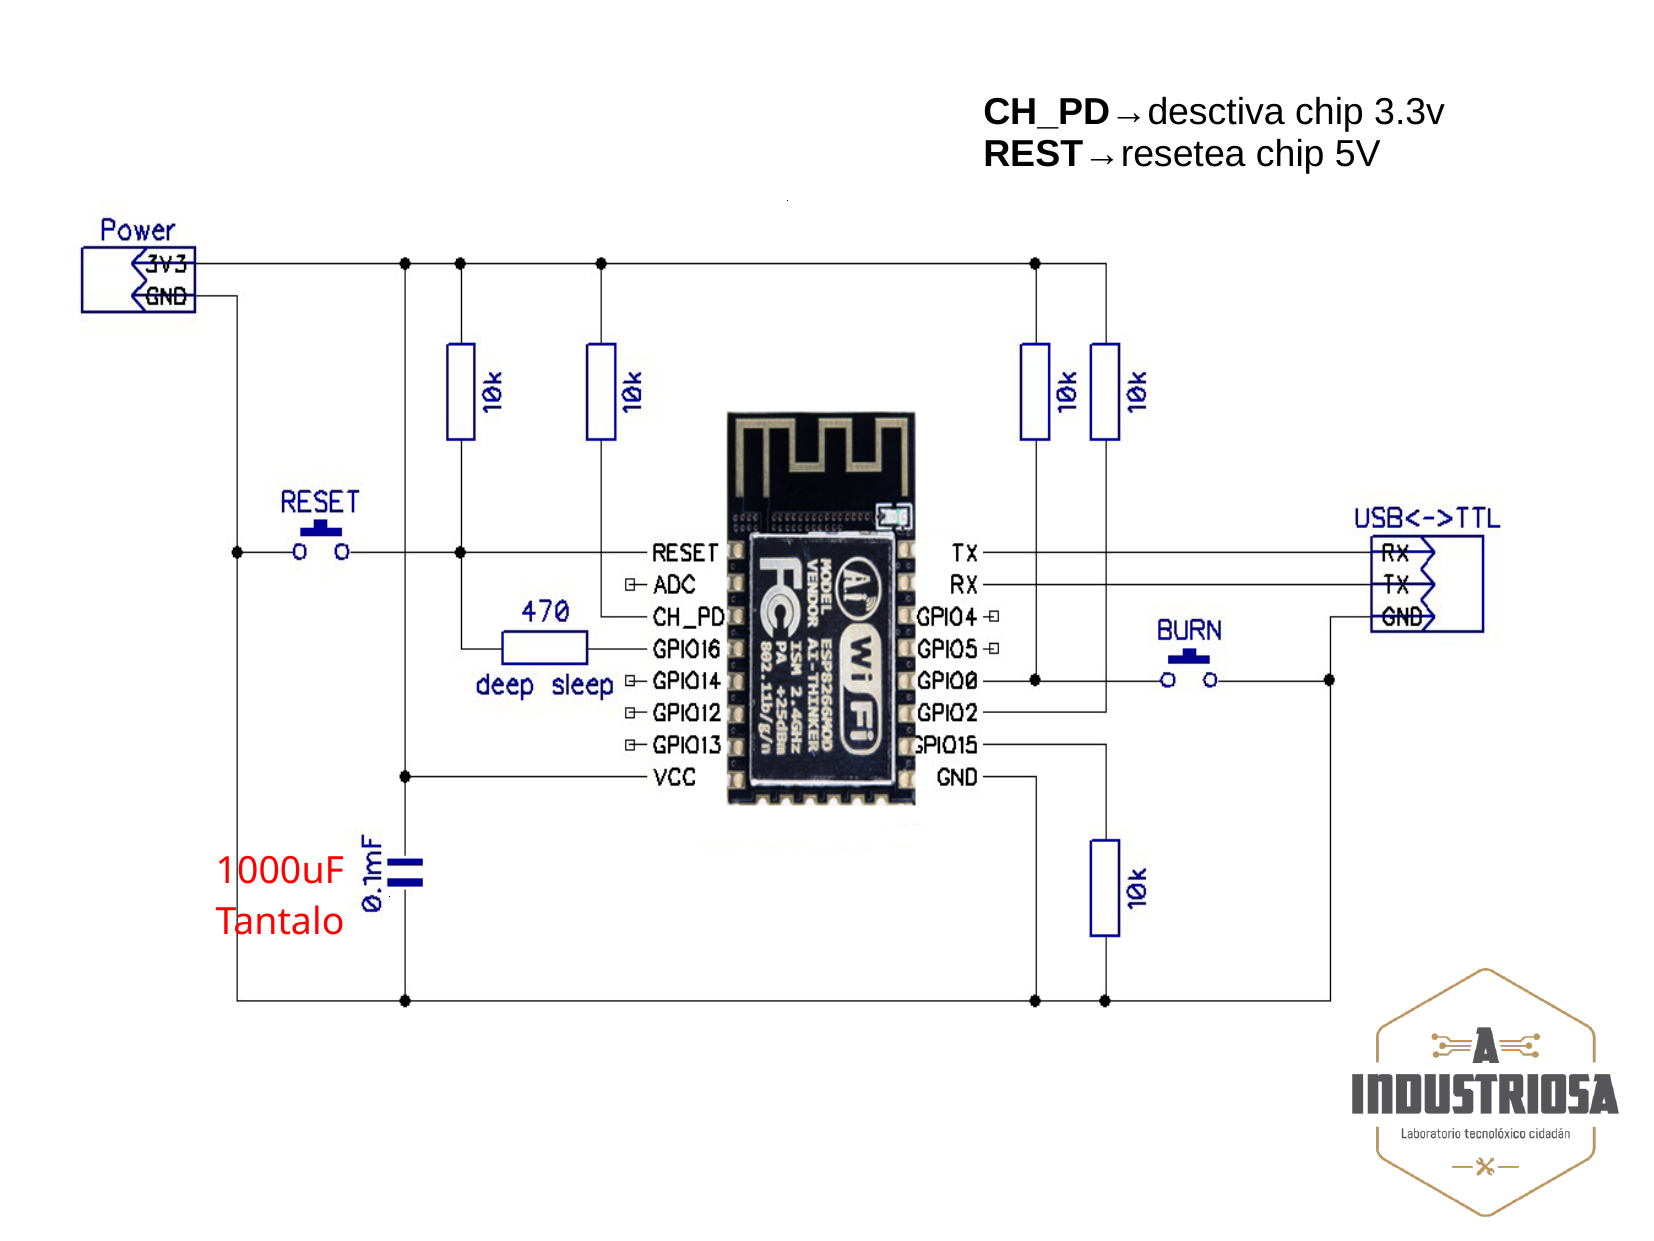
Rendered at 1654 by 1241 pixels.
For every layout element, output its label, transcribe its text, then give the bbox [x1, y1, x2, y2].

picture [70, 200, 1619, 1217]
text_box 1000uF Tantalo [200, 836, 390, 957]
text_box CH_PD→desctiva chip 3.3v REST→resetea chip 5V [968, 82, 1536, 223]
